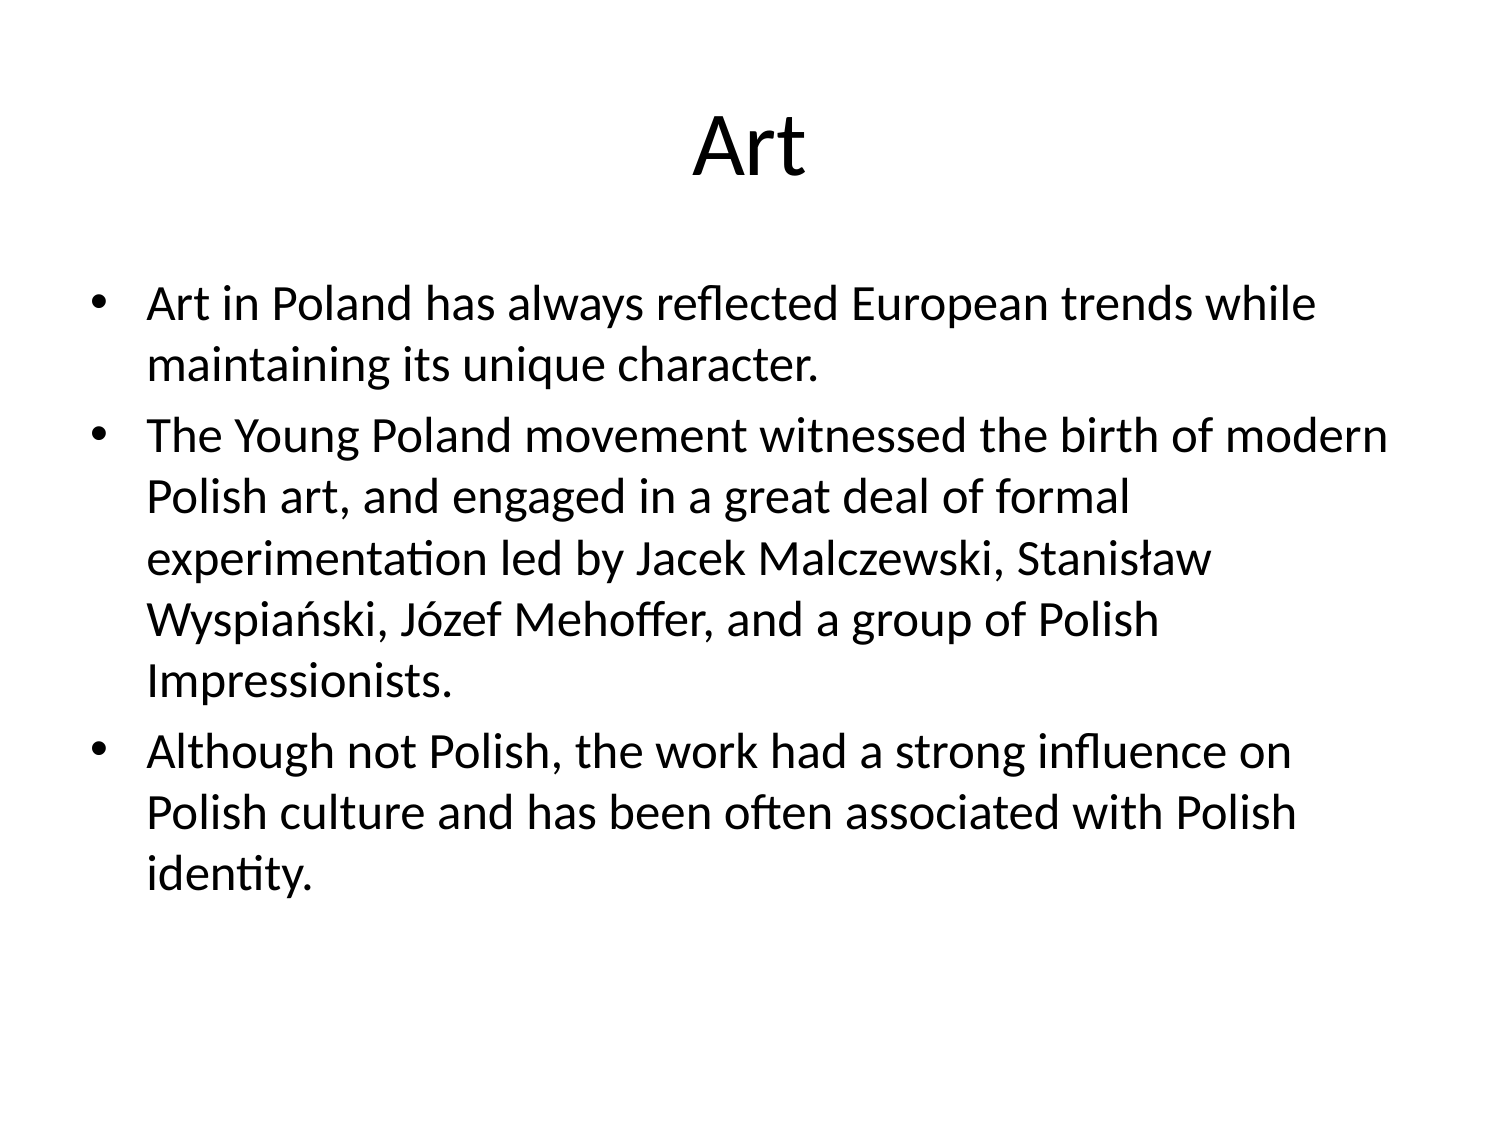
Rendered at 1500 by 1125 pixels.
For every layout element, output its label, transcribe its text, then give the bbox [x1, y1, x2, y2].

title Art [75, 45, 1425, 233]
list Art in Poland has always reflected European trends while maintaining its unique character. The Young Poland movement witnessed the birth of modern Polish art, and engaged in a great deal of formal experimentation led by Jacek Malczewski, Stanisław Wyspiański, Józef Mehoffer, and a group of Polish Impressionists. Although not Polish, the work had a strong influence on Polish culture and has been often associated with Polish identity. [75, 262, 1425, 1005]
